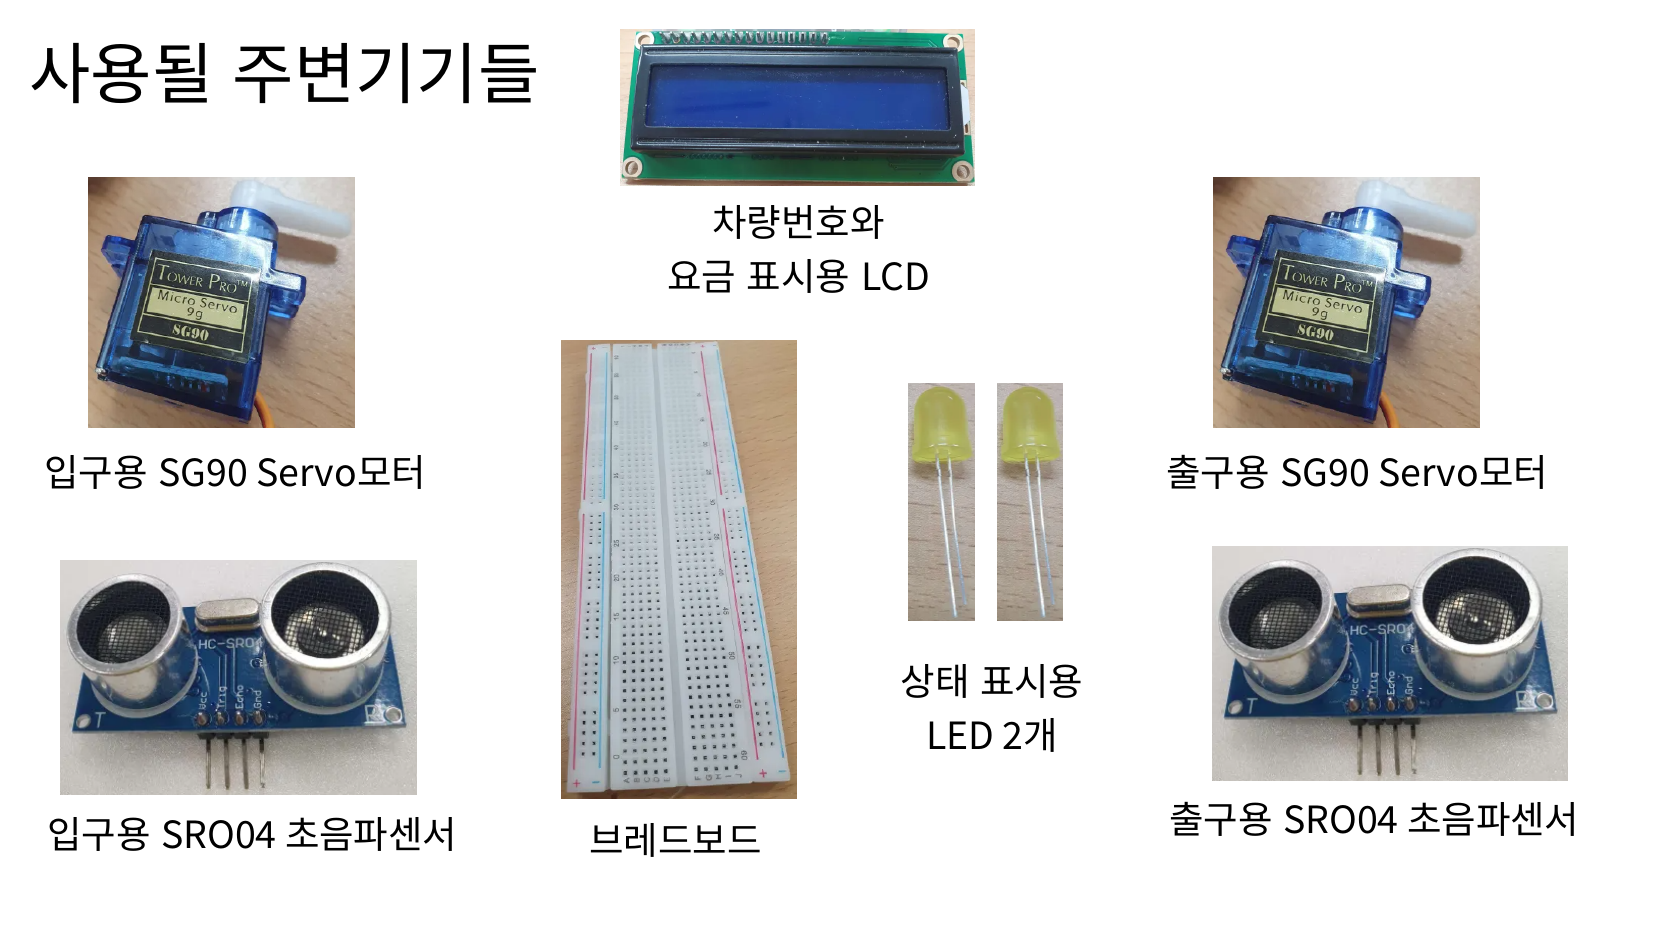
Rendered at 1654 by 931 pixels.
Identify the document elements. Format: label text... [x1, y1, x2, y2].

text_box 입구용 SRO04 초음파센서 [32, 797, 473, 867]
title 사용될 주변기기들 [29, 0, 562, 216]
picture [60, 560, 417, 795]
text_box 차량번호와 요금 표시용 LCD [652, 185, 945, 310]
picture [997, 383, 1063, 621]
picture [1213, 177, 1480, 428]
text_box 상태 표시용 LED 2개 [885, 644, 1099, 768]
picture [908, 383, 975, 621]
text_box 출구용 SRO04 초음파센서 [1154, 783, 1595, 853]
text_box 브레드보드 [574, 803, 777, 873]
picture [1212, 546, 1568, 781]
text_box 입구용 SG90 Servo모터 [29, 435, 443, 518]
picture [620, 29, 975, 186]
picture [561, 340, 797, 799]
picture [88, 177, 355, 428]
text_box 출구용 SG90 Servo모터 [1151, 435, 1565, 518]
